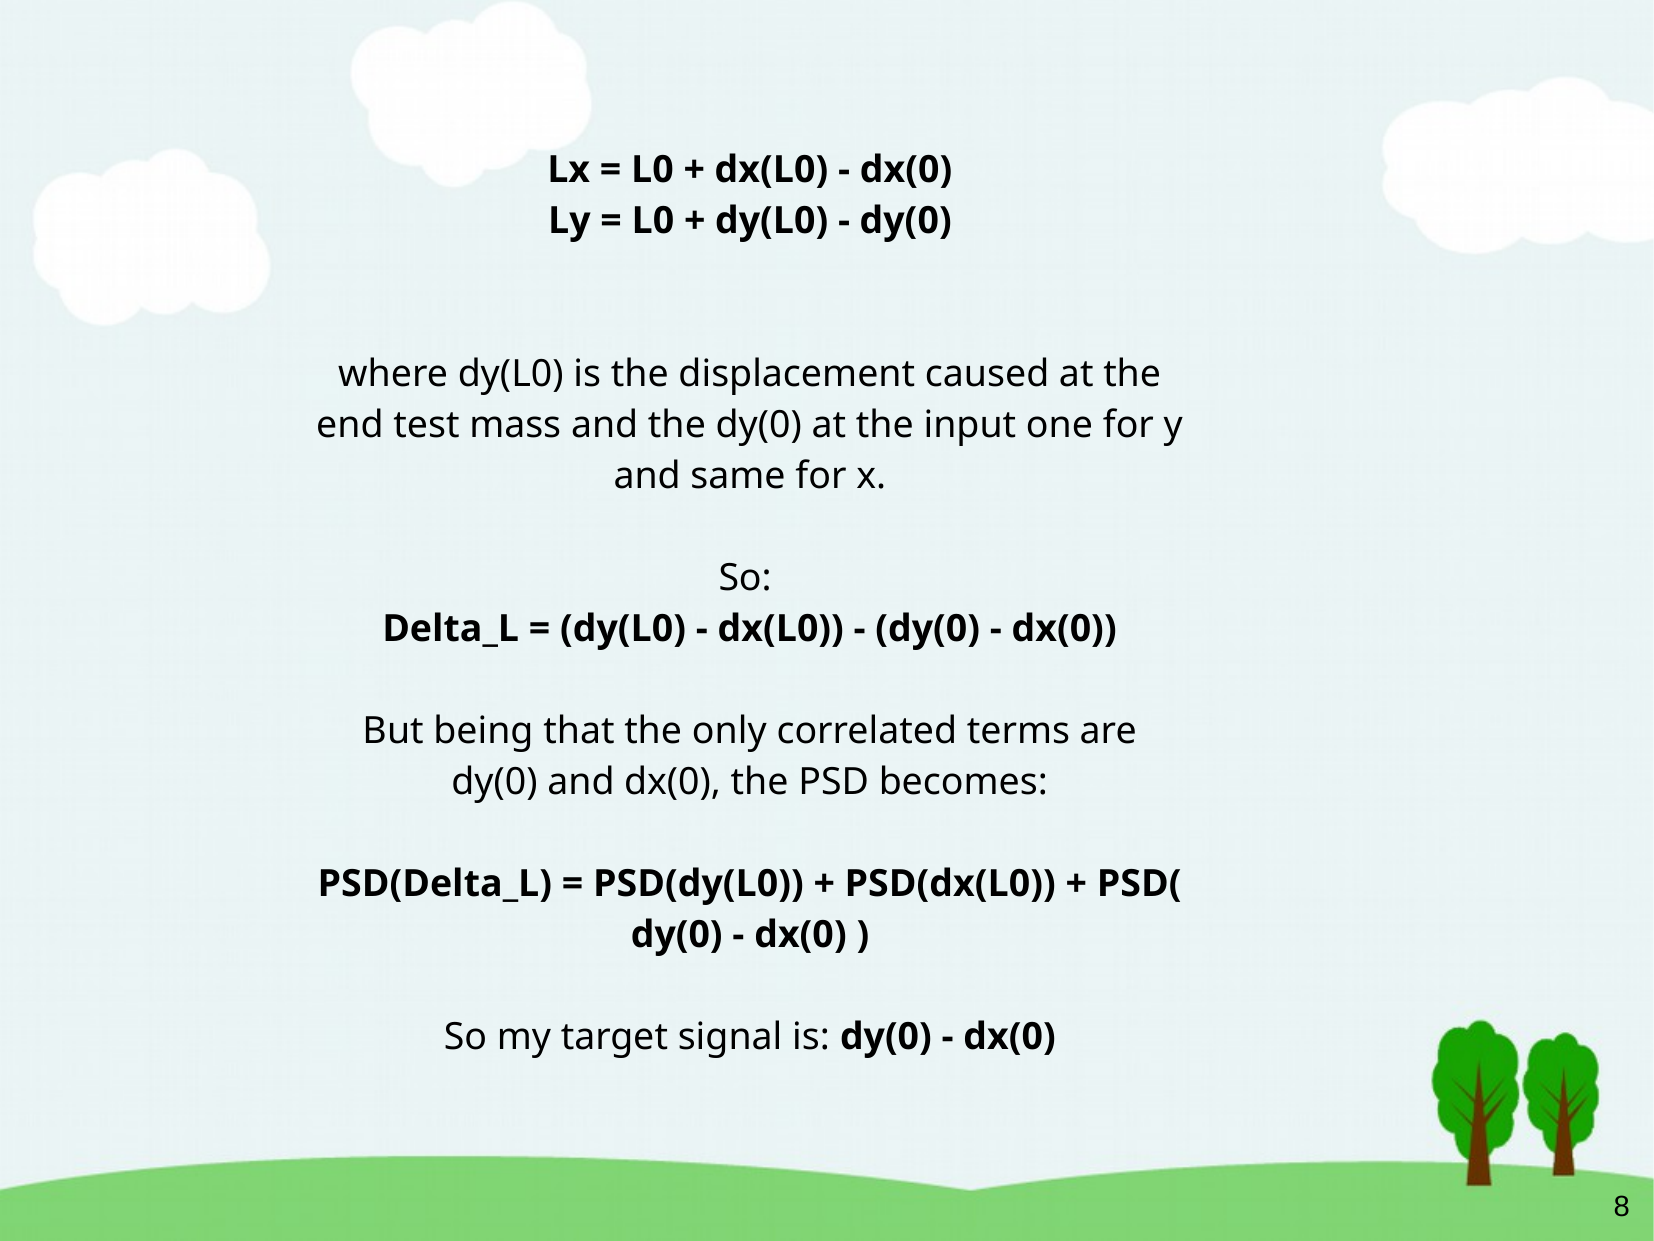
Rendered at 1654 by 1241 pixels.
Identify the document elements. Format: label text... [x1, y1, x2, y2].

picture [0, 0, 1654, 1241]
text_box Lx = L0 + dx(L0) - dx(0) Ly = L0 + dy(L0) - dy(0) where dy(L0) is the displacement caused at the end test mass and the dy(0) at the input one for y and same for x. So: Delta_L = (dy(L0) - dx(L0)) - (dy(0) - dx(0)) But being that the only correlated terms are dy(0) and dx(0), the PSD becomes: PSD(Delta_L) = PSD(dy(L0)) + PSD(dx(L0)) + PSD( dy(0) - dx(0) ) So my target signal is: dy(0) - dx(0) [300, 135, 1201, 893]
